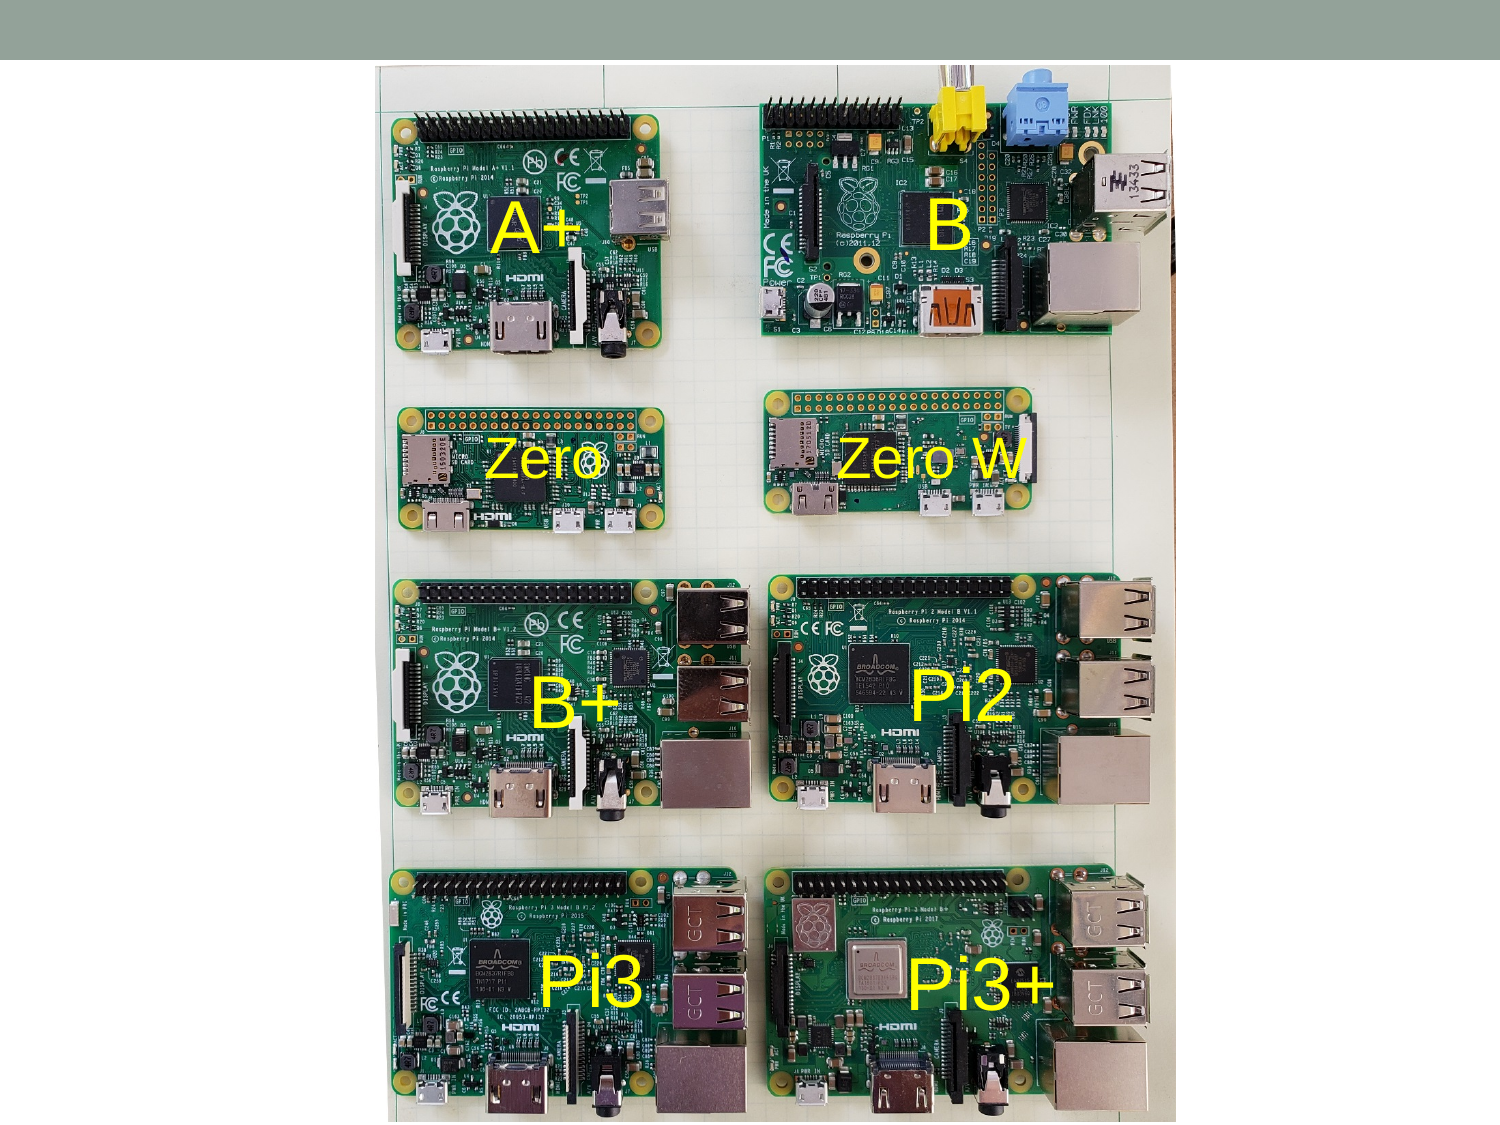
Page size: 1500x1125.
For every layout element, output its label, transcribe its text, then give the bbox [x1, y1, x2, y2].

text_box A+ [474, 171, 600, 277]
text_box Pi3 [507, 925, 675, 1031]
text_box Zero [444, 413, 645, 498]
picture [375, 65, 1176, 1122]
text_box Pi2 [887, 638, 1038, 744]
text_box Zero W [813, 412, 1050, 498]
text_box Pi3+ [887, 928, 1075, 1033]
text_box B [887, 167, 1013, 273]
text_box B+ [512, 646, 638, 752]
